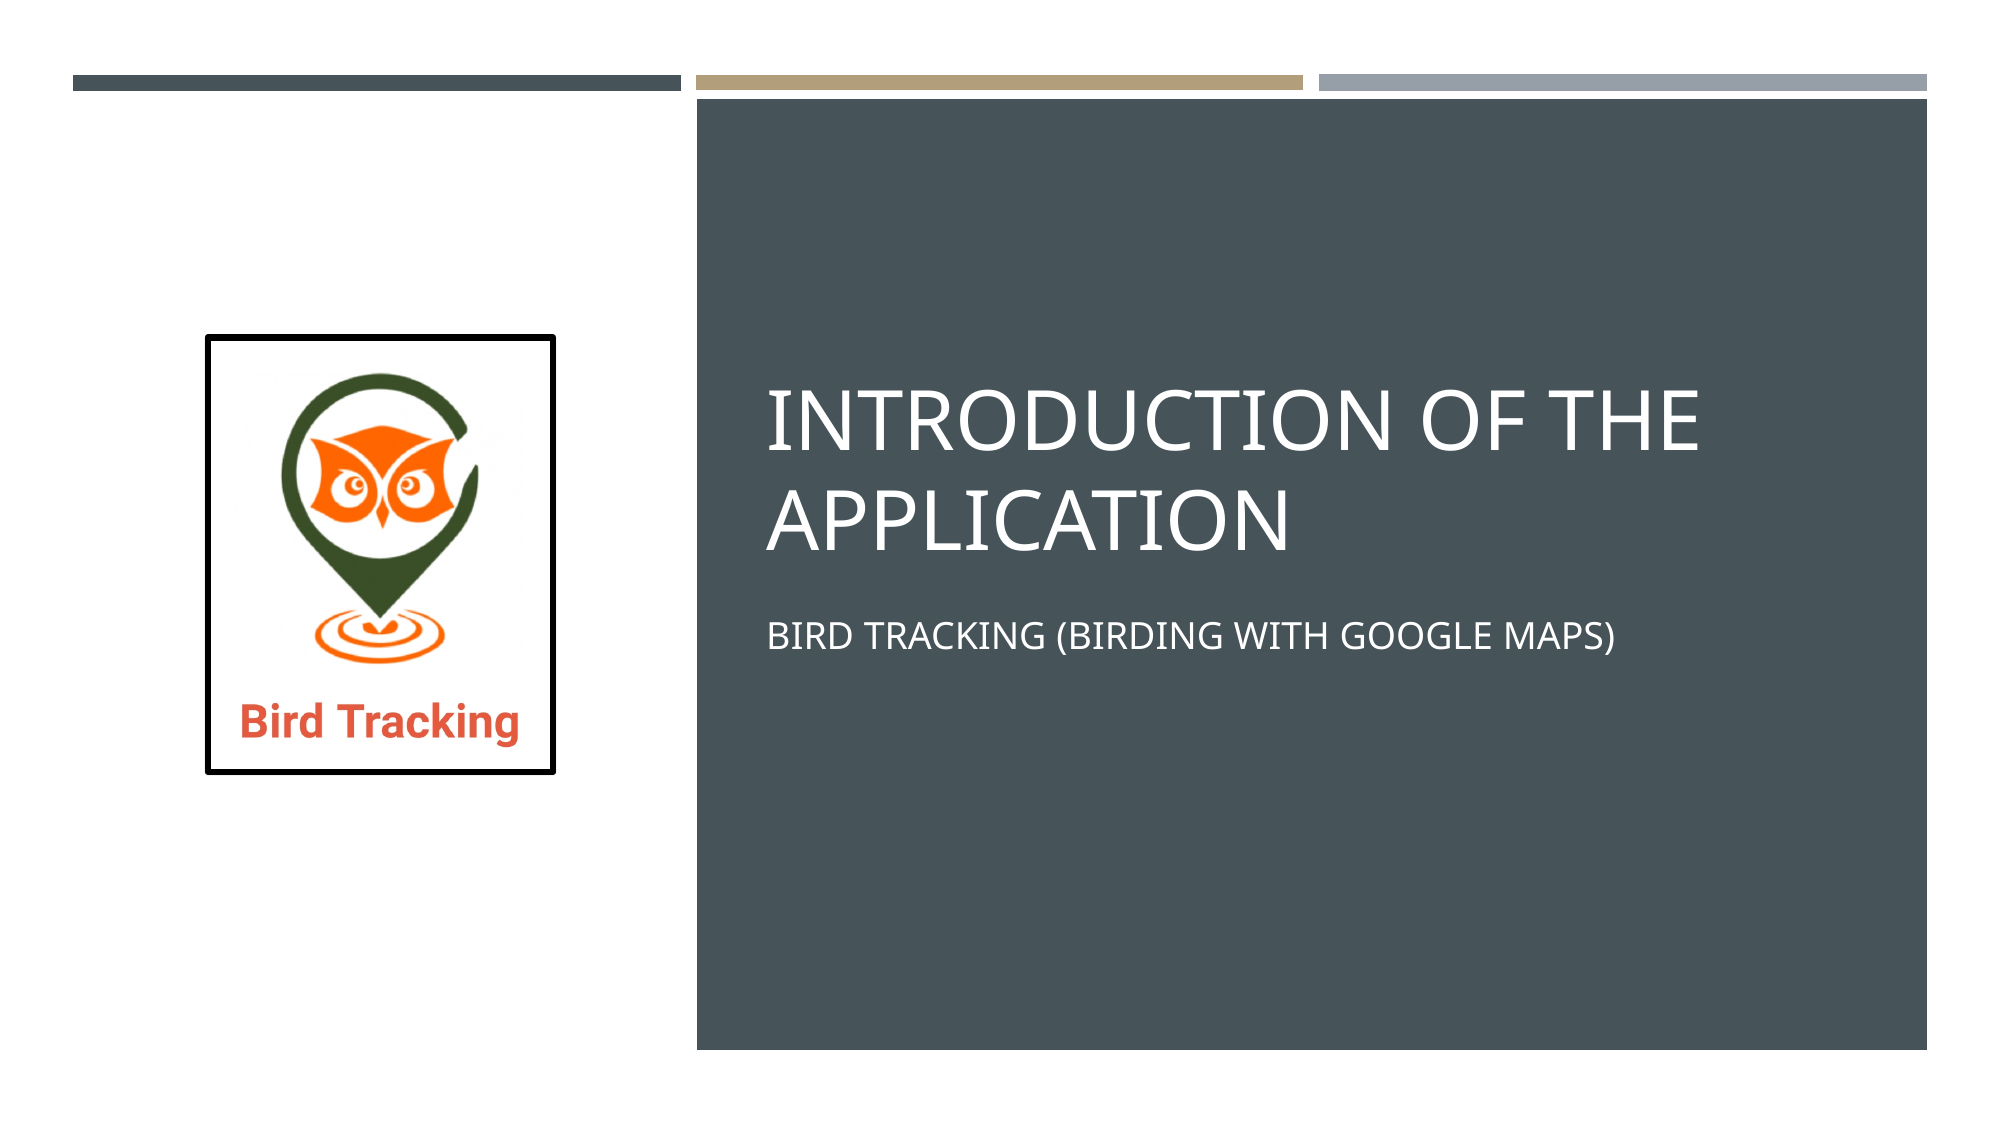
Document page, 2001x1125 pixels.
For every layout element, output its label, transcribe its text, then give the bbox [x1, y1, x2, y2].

picture [210, 340, 550, 769]
text_box [0, 0, 2000, 1125]
title Introduction of the Application [751, 232, 1867, 575]
subtitle BIRD Tracking (Birding with Google Maps) [751, 604, 1867, 860]
